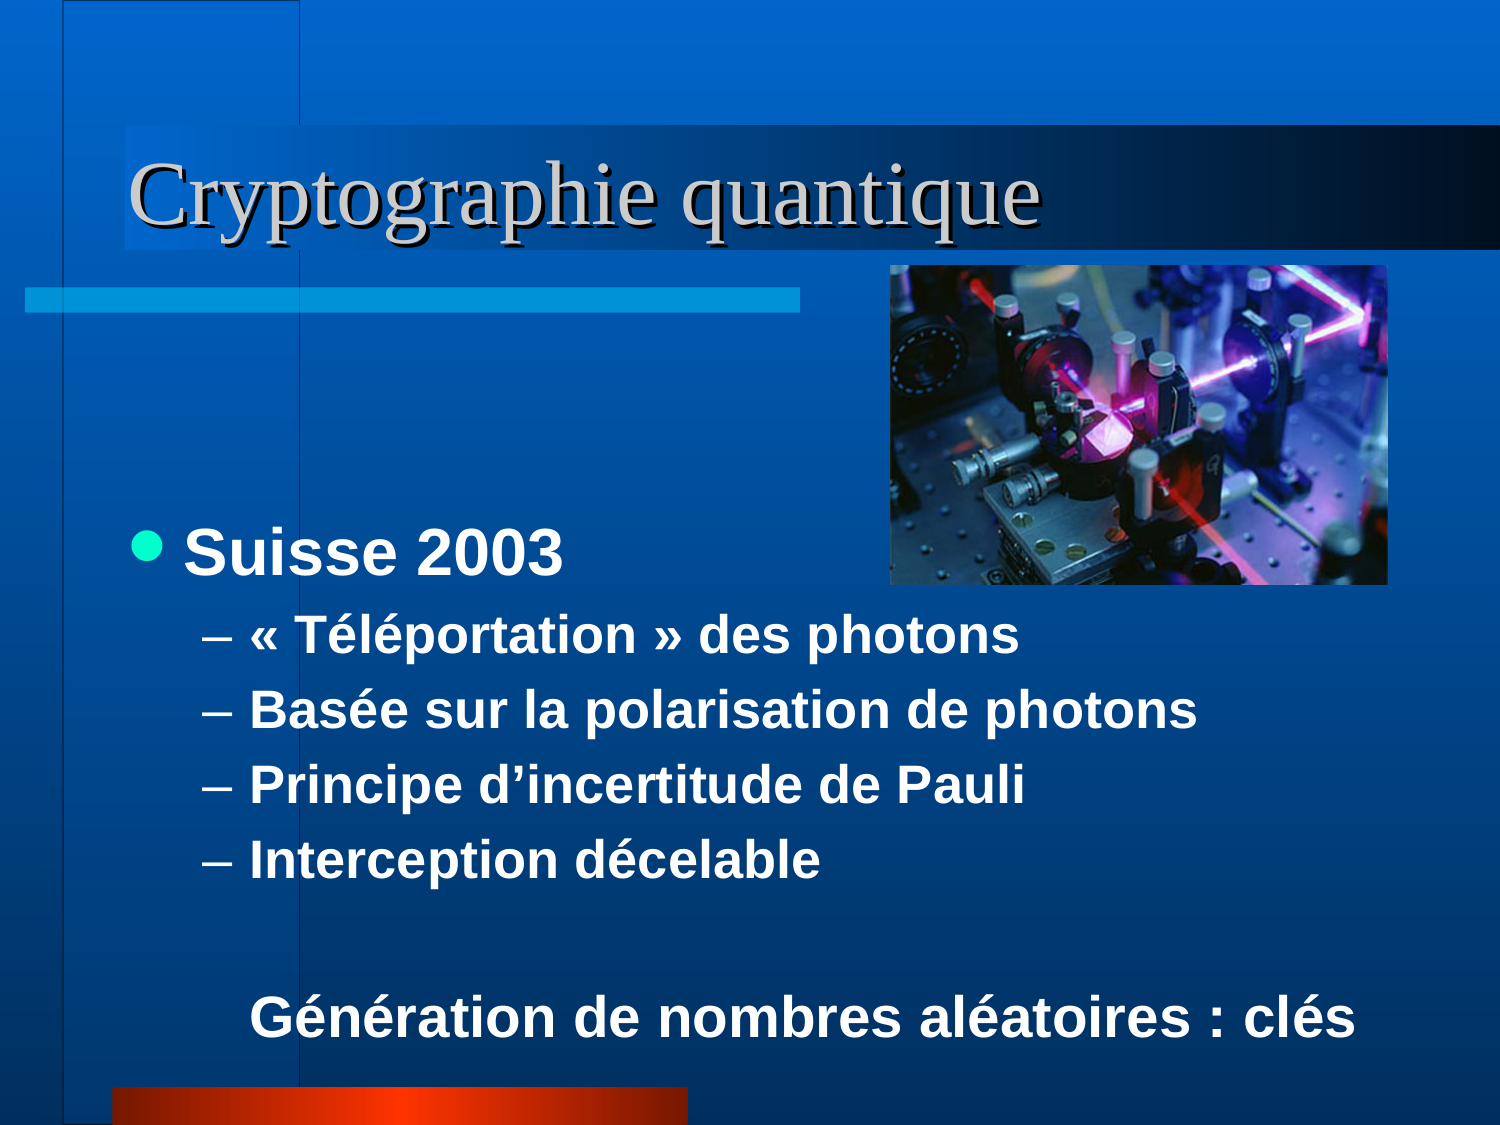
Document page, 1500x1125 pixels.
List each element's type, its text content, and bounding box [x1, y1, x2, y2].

list Suisse 2003 « Téléportation » des photons Basée sur la polarisation de photons Principe d’incertitude de Pauli Interception décelable Génération de nombres aléatoires : clés [112, 324, 1388, 1125]
title Cryptographie quantique [112, 99, 1388, 288]
picture [890, 265, 1388, 585]
